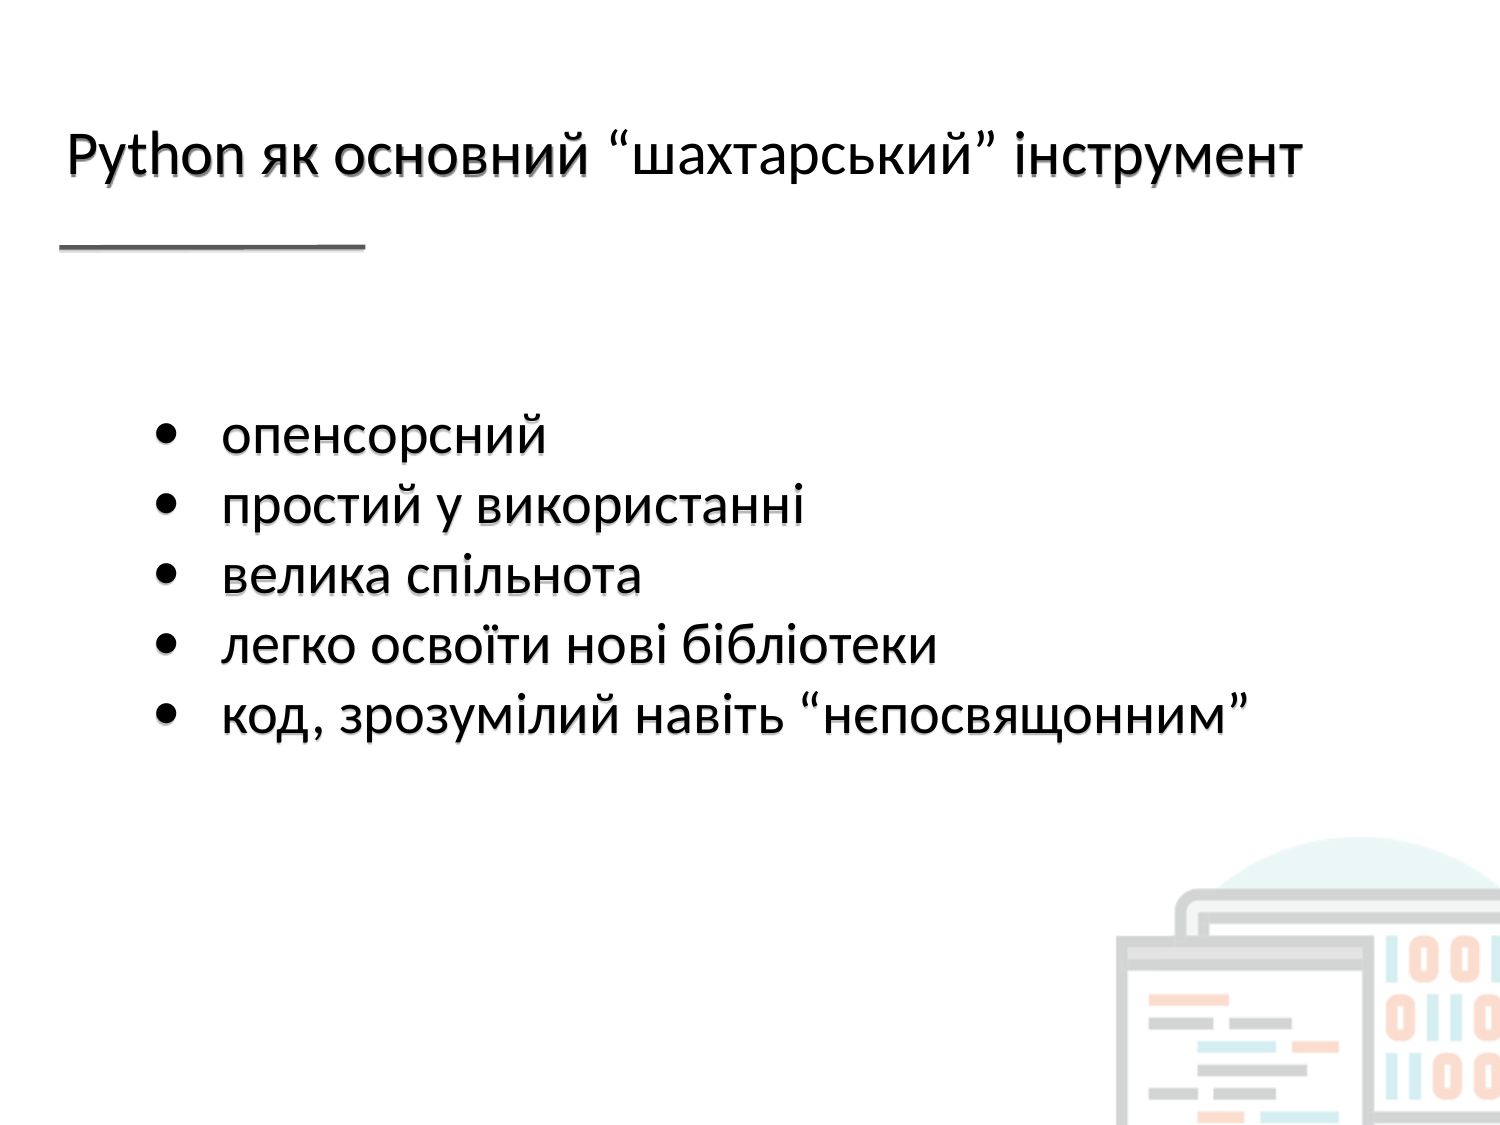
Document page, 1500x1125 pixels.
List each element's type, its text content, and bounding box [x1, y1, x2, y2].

text_box опенсорсний простий у використанні велика спільнота легко освоїти нові бібліотеки код, зрозумілий навіть “нєпосвящонним” [123, 380, 1474, 1084]
text_box Python як основний “шахтарський” інструмент [51, 97, 1449, 223]
picture [1046, 837, 1500, 1125]
